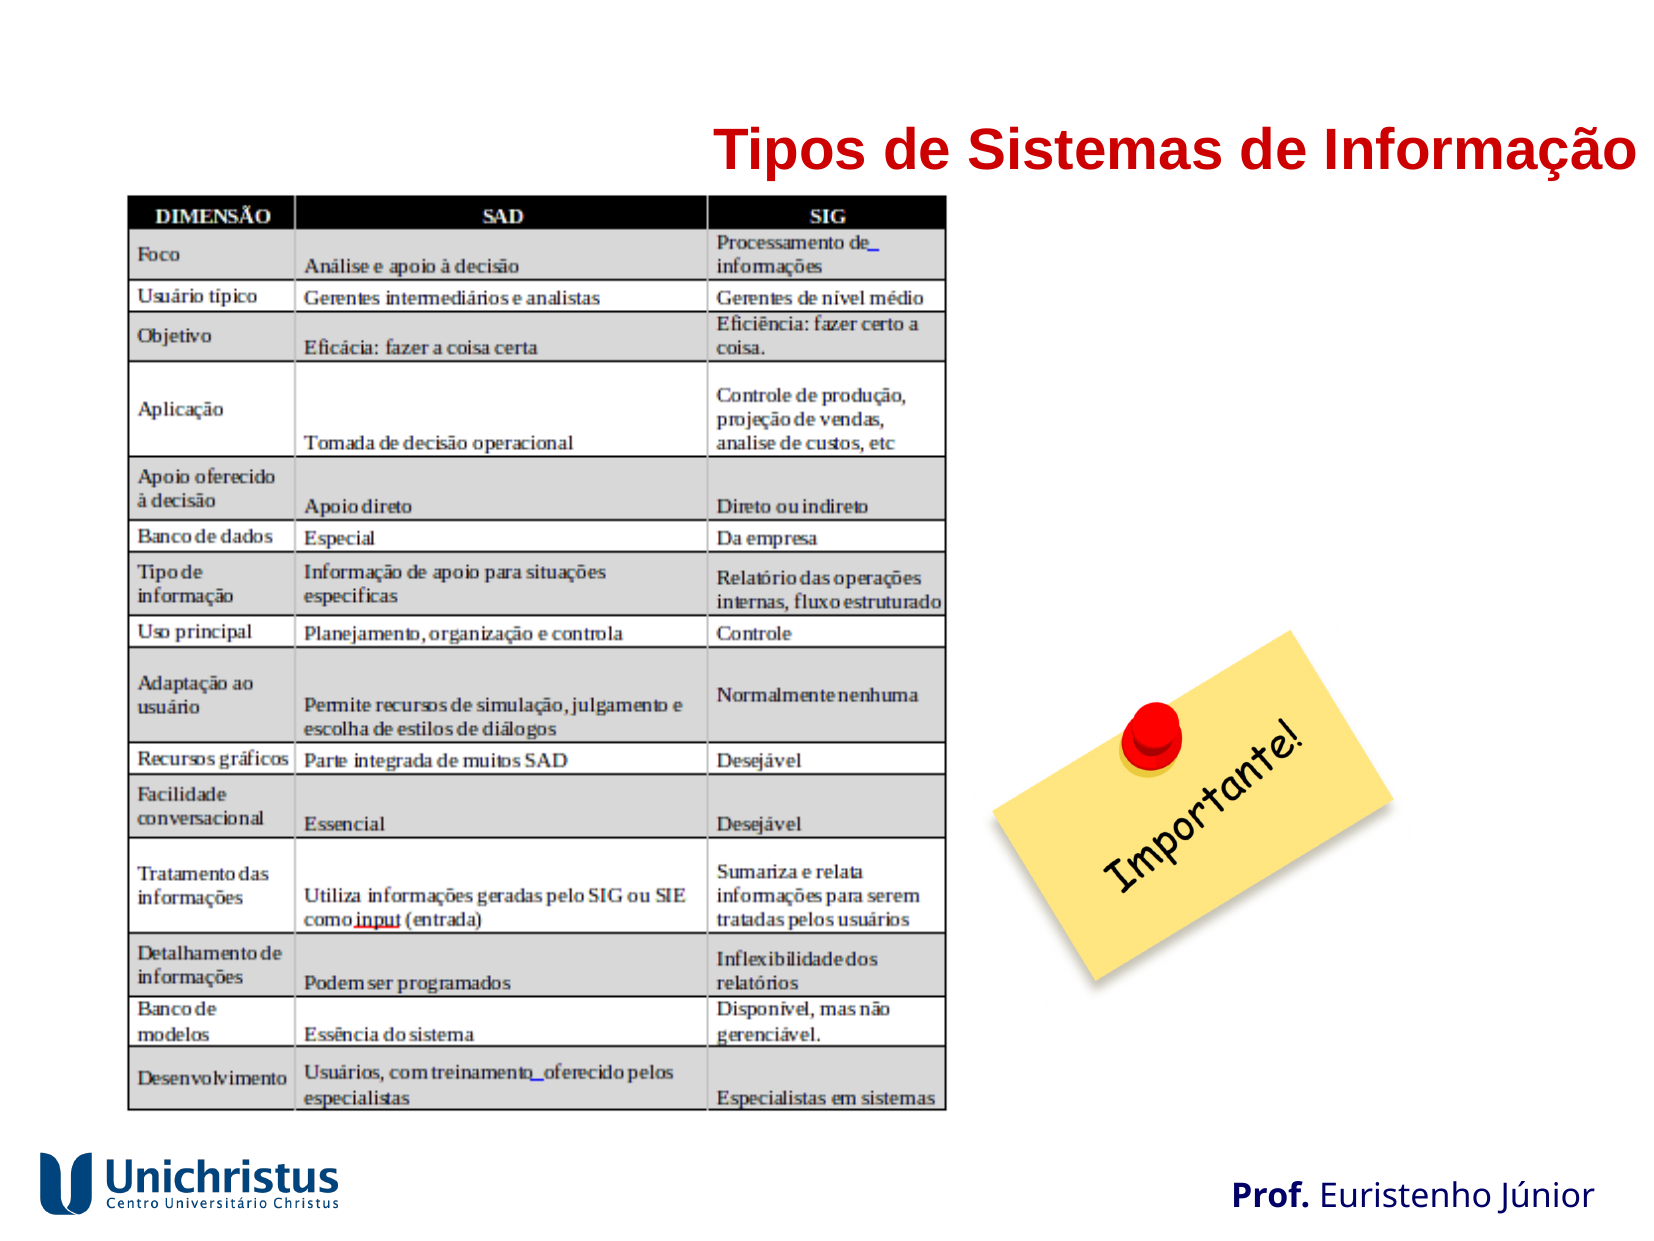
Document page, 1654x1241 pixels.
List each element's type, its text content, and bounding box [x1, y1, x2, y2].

picture [35, 1149, 343, 1217]
picture [118, 188, 1430, 1123]
text_box Prof. Euristenho Júnior [1216, 1163, 1654, 1224]
text_box Tipos de Sistemas de Informação [698, 109, 1654, 189]
